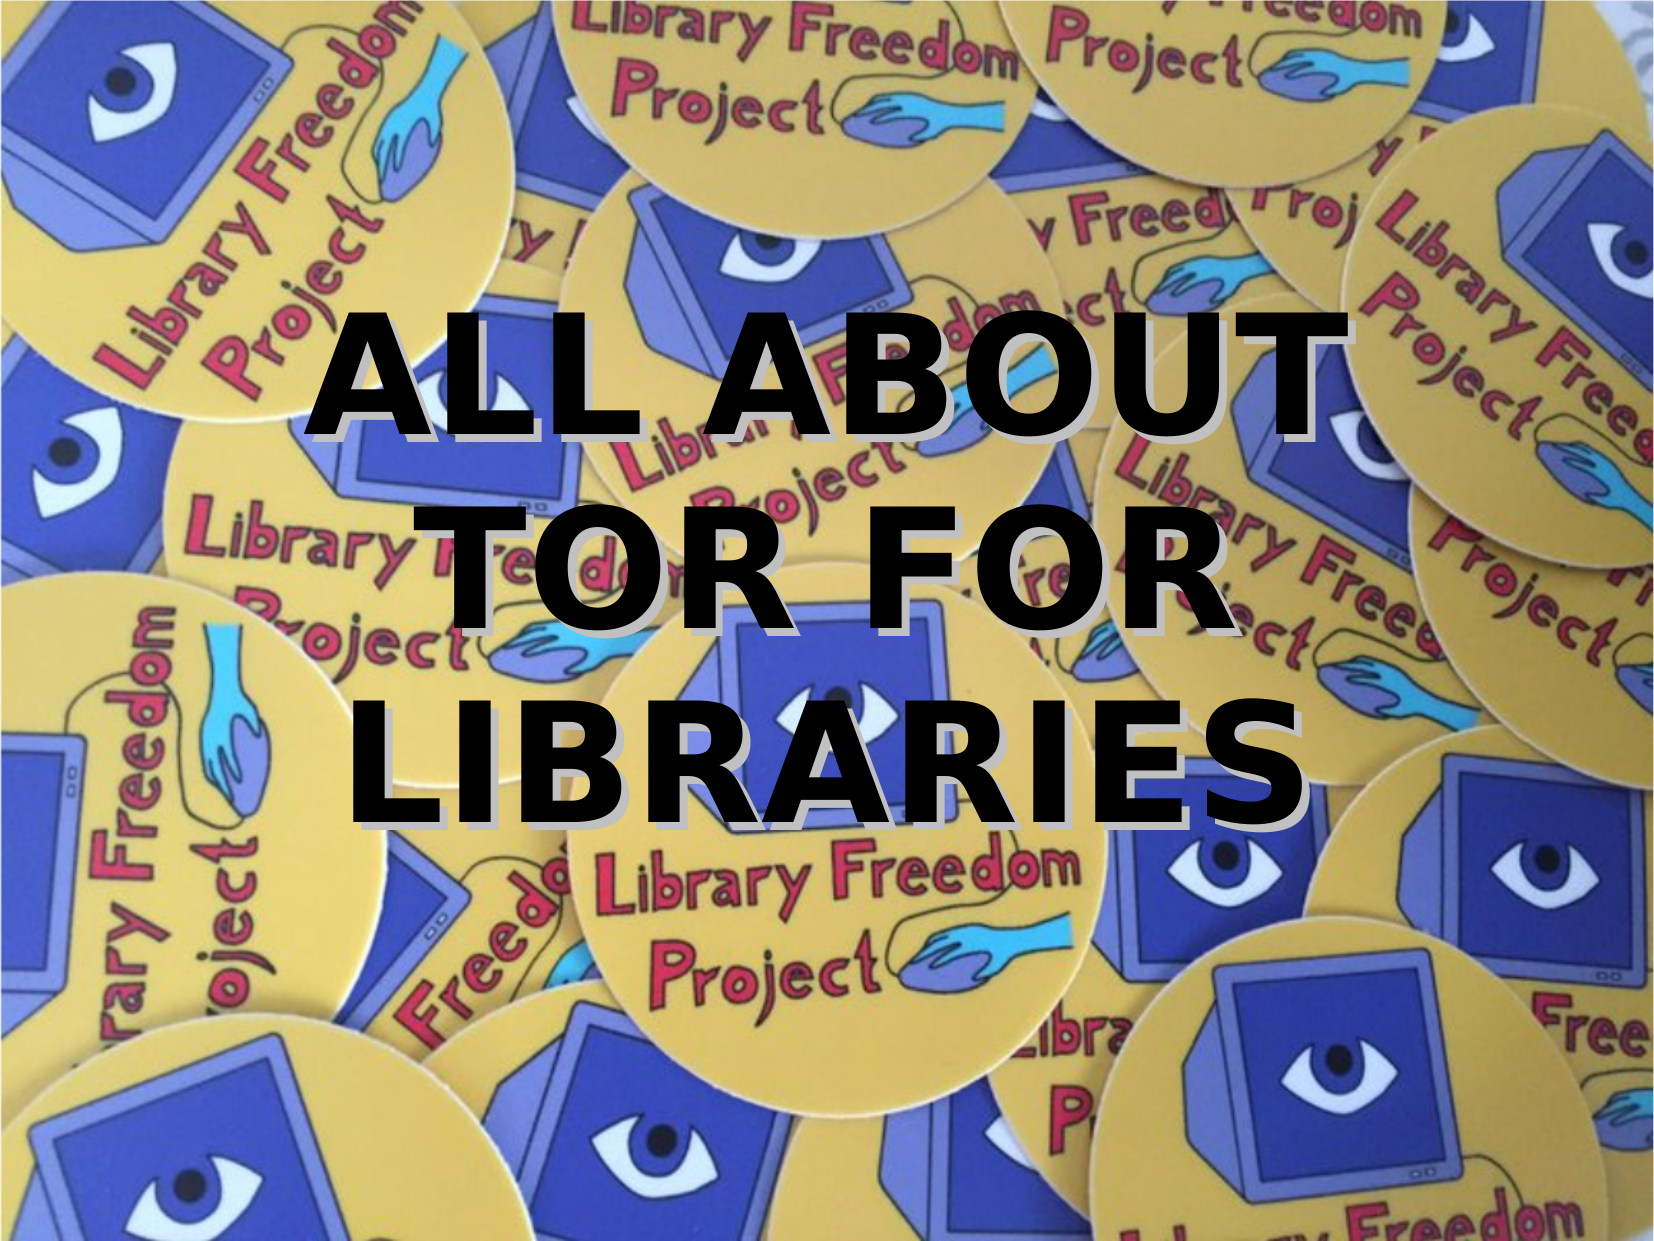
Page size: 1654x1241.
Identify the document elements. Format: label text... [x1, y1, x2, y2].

picture [0, 0, 1654, 1241]
text_box ALL ABOUT TOR FOR LIBRARIES [76, 165, 1577, 1063]
